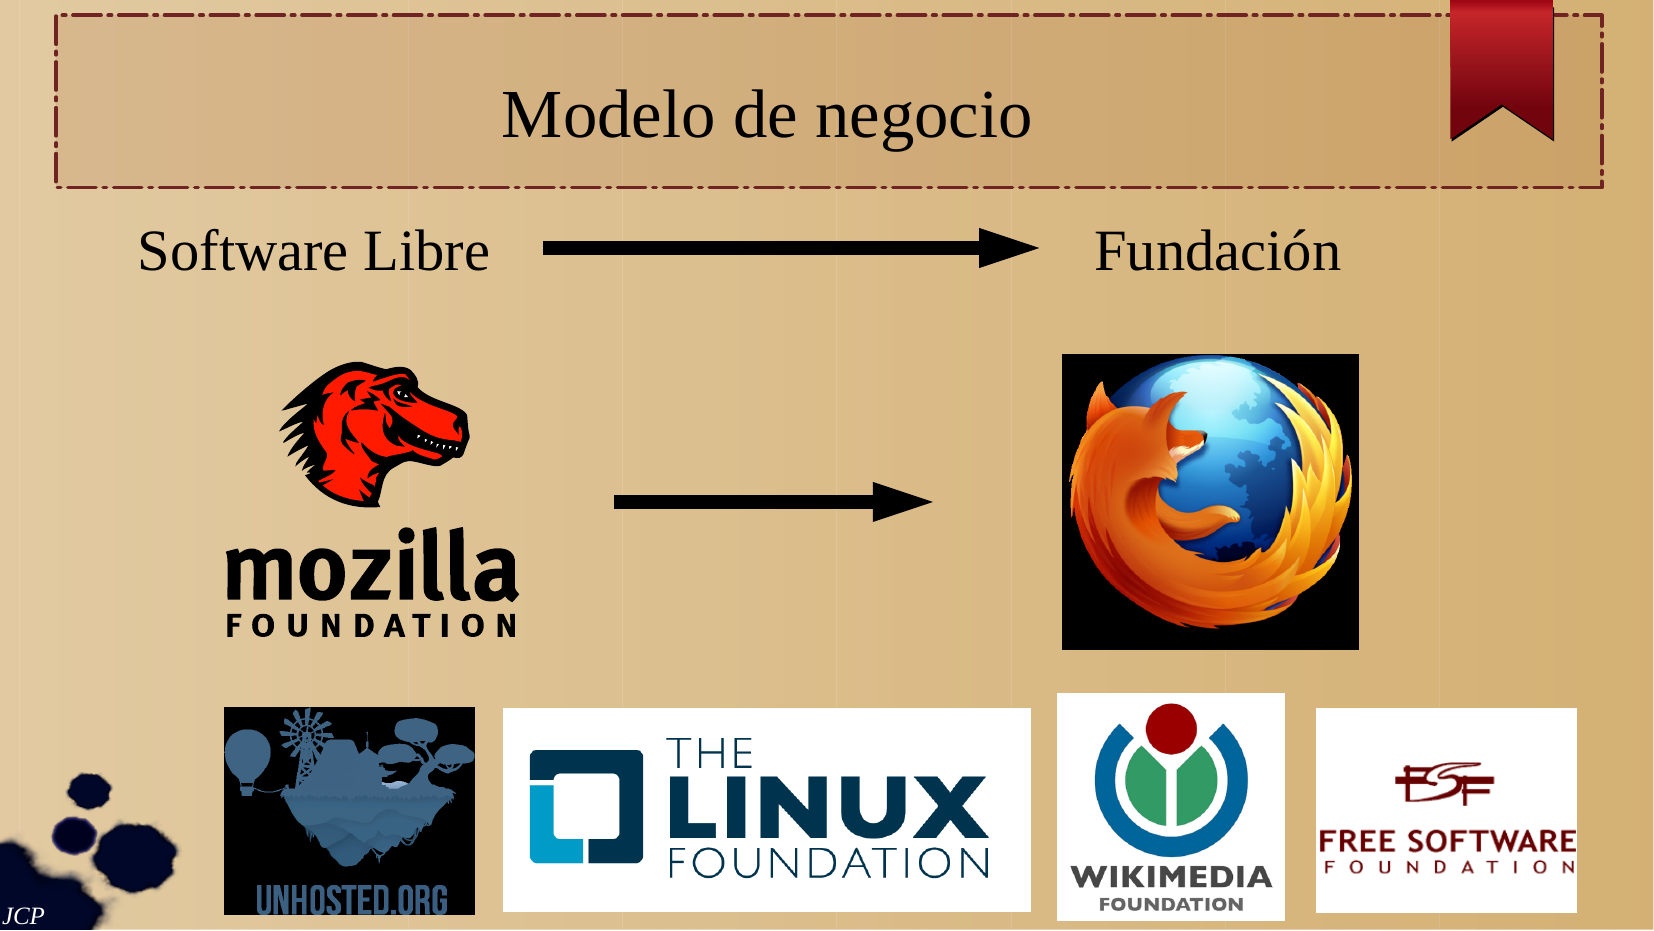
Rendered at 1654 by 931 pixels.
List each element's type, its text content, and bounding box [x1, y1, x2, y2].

list Software Libre [82, 217, 520, 284]
picture [1316, 708, 1577, 913]
picture [1057, 693, 1285, 922]
picture [224, 707, 475, 915]
picture [1062, 354, 1359, 650]
title Modelo de negocio [82, 37, 1453, 193]
picture [225, 361, 520, 638]
picture [503, 708, 1031, 912]
list Fundación [1039, 217, 1382, 284]
title JCP [0, 902, 48, 931]
